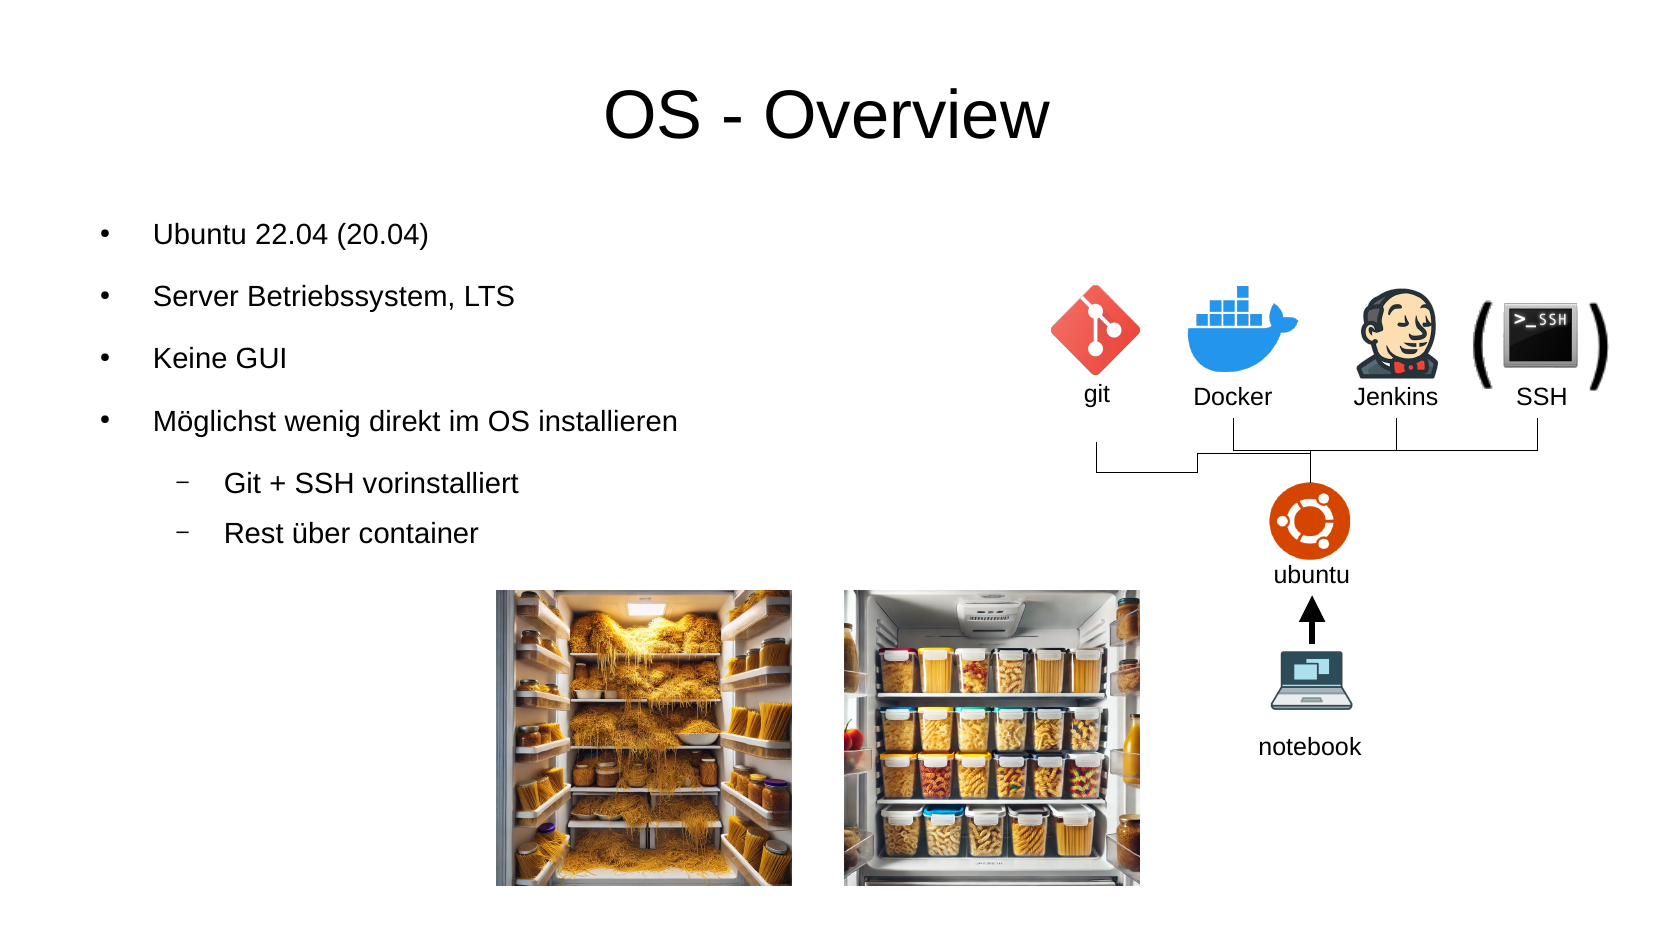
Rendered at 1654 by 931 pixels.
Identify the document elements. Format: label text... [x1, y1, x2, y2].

picture [496, 590, 792, 886]
text_box Jenkins [1338, 375, 1417, 419]
picture [1267, 636, 1356, 724]
picture [844, 590, 1140, 886]
text_box Docker [1178, 375, 1288, 419]
list Ubuntu 22.04 (20.04) Server Betriebssystem, LTS Keine GUI Möglichst wenig direkt im OS installieren Git + SSH vorinstalliert Rest über container [82, 217, 1063, 886]
picture [1187, 286, 1306, 372]
picture [1269, 482, 1351, 552]
text_box ubuntu [1258, 552, 1365, 596]
title OS - Overview [82, 37, 1571, 193]
text_box git [1068, 372, 1125, 420]
text_box notebook [1243, 724, 1377, 768]
picture [1051, 285, 1140, 375]
picture [1354, 265, 1654, 432]
